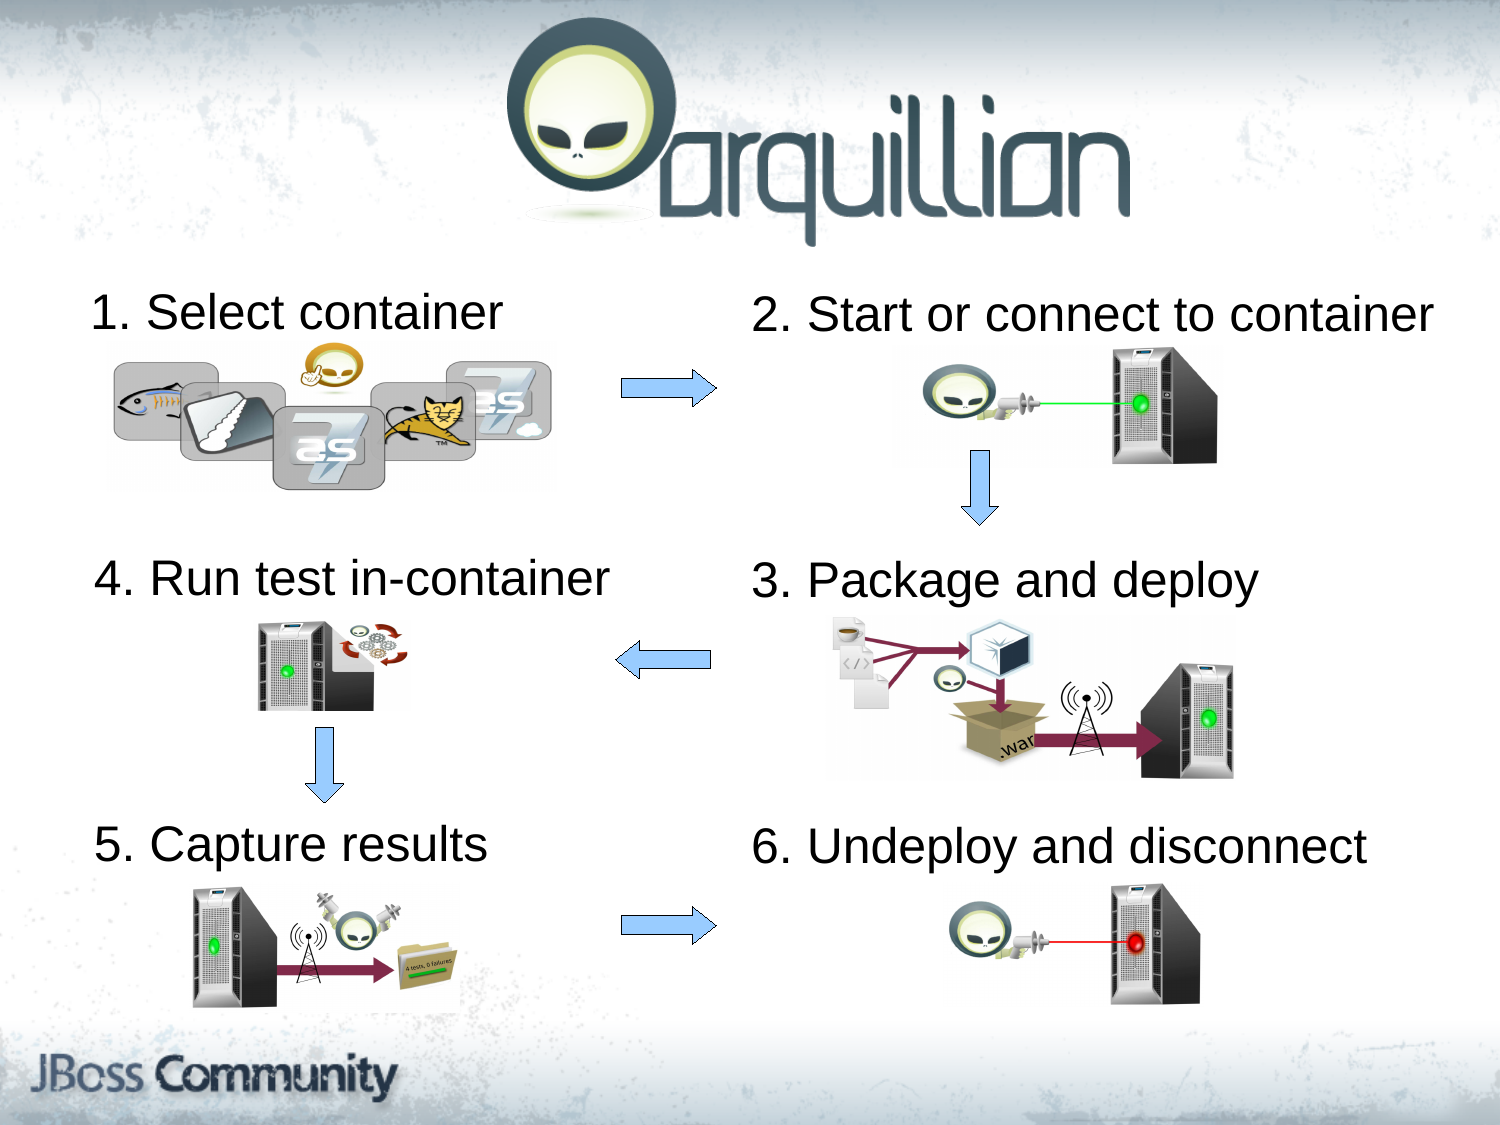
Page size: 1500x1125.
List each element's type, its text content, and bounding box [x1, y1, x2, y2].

text_box [961, 450, 999, 526]
text_box 4. Run test in-container [37, 538, 656, 614]
text_box [621, 906, 717, 945]
text_box [305, 727, 344, 803]
text_box 5. Capture results [37, 803, 656, 879]
text_box 6. Undeploy and disconnect [694, 805, 1500, 881]
text_box 2. Start or connect to container [694, 274, 1500, 350]
text_box 1. Select container [33, 272, 597, 348]
text_box [615, 640, 711, 679]
text_box [621, 369, 717, 407]
picture [0, 0, 1500, 1125]
text_box 3. Package and deploy [694, 540, 1500, 615]
